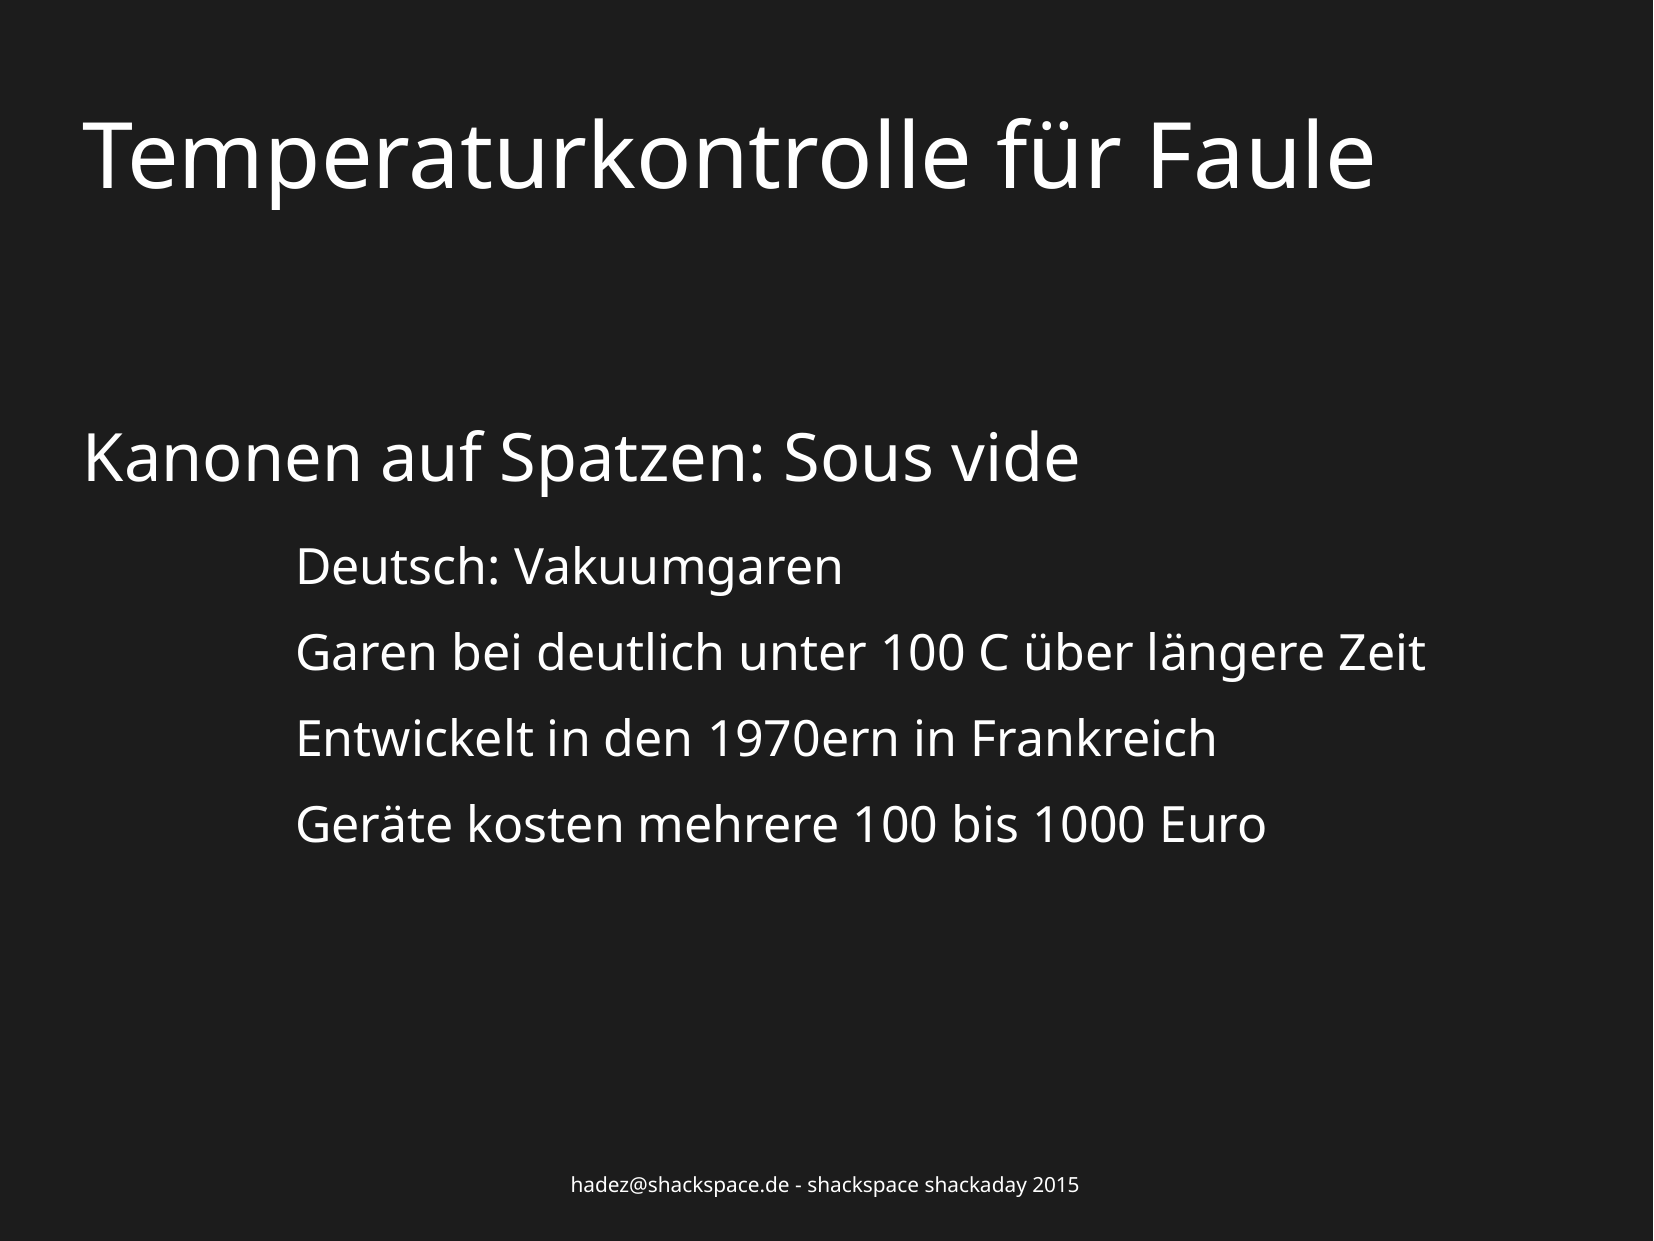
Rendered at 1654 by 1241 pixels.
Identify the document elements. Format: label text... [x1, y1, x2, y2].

title Temperaturkontrolle für Faule [82, 49, 1571, 257]
list Kanonen auf Spatzen: Sous vide Deutsch: Vakuumgaren Garen bei deutlich unter 100 C über längere Zeit Entwickelt in den 1970ern in Frankreich Geräte kosten mehrere 100 bis 1000 Euro [82, 290, 1571, 1141]
